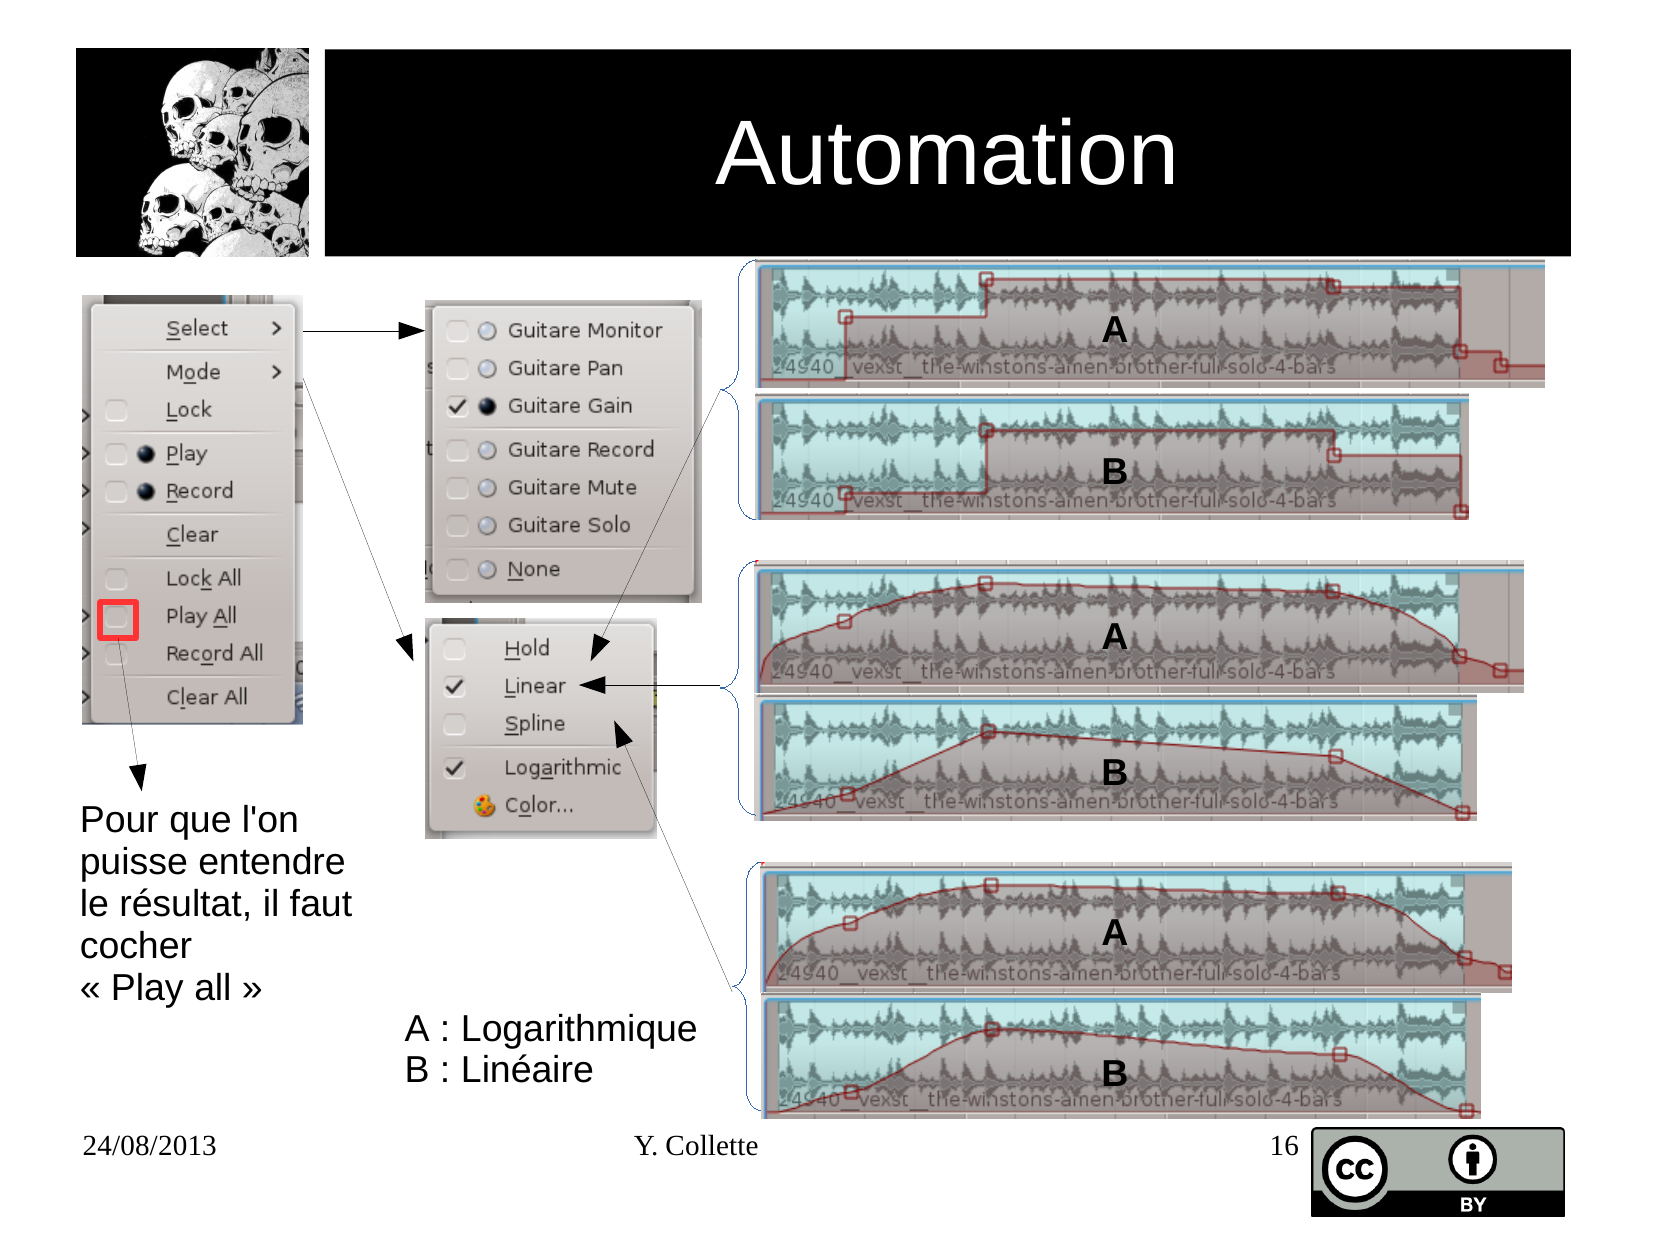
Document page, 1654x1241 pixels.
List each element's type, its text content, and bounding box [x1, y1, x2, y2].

text_box A [1086, 608, 1146, 666]
text_box B [1086, 442, 1146, 500]
picture [82, 295, 303, 729]
text_box Pour que l'on puisse entendre le résultat, il faut cocher « Play all » [64, 791, 373, 1017]
picture [754, 560, 1524, 693]
picture [103, 605, 133, 635]
text_box A : Logarithmique B : Linéaire [389, 999, 733, 1099]
picture [76, 48, 309, 257]
picture [754, 694, 1477, 821]
picture [760, 862, 1512, 1119]
text_box A [1086, 903, 1146, 961]
title Automation [324, 49, 1571, 257]
text_box A [1086, 301, 1146, 358]
picture [755, 393, 1469, 520]
picture [755, 259, 1545, 388]
picture [1311, 1127, 1565, 1217]
picture [425, 618, 657, 839]
text_box B [1086, 744, 1146, 801]
text_box B [1086, 1045, 1146, 1103]
picture [620, 431, 702, 603]
picture [425, 300, 702, 603]
